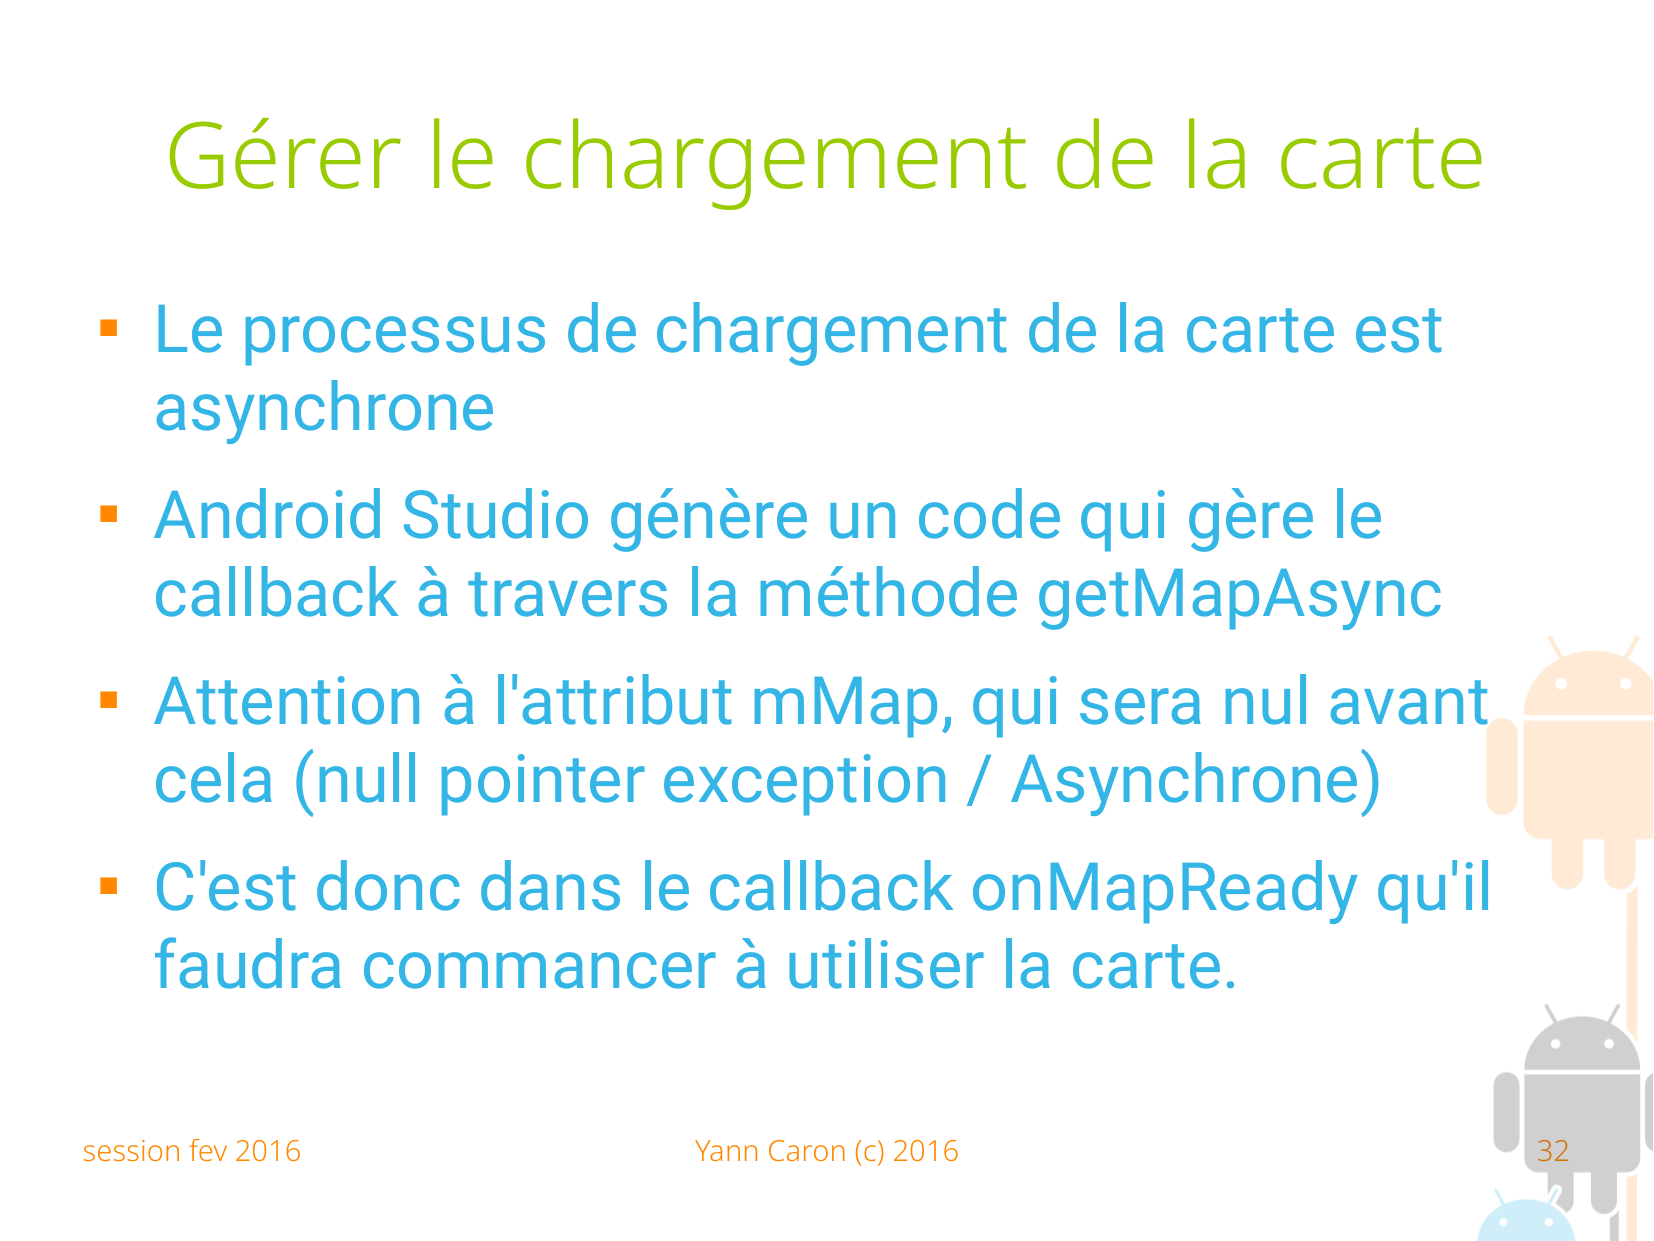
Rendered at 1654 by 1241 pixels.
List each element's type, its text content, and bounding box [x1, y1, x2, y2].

title Gérer le chargement de la carte [82, 49, 1571, 257]
picture [240, 423, 1654, 1241]
list Le processus de chargement de la carte est asynchrone Android Studio génère un code qui gère le callback à travers la méthode getMapAsync Attention à l'attribut mMap, qui sera nul avant cela (null pointer exception / Asynchrone) C'est donc dans le callback onMapReady qu'il faudra commancer à utiliser la carte. [82, 290, 1571, 1010]
